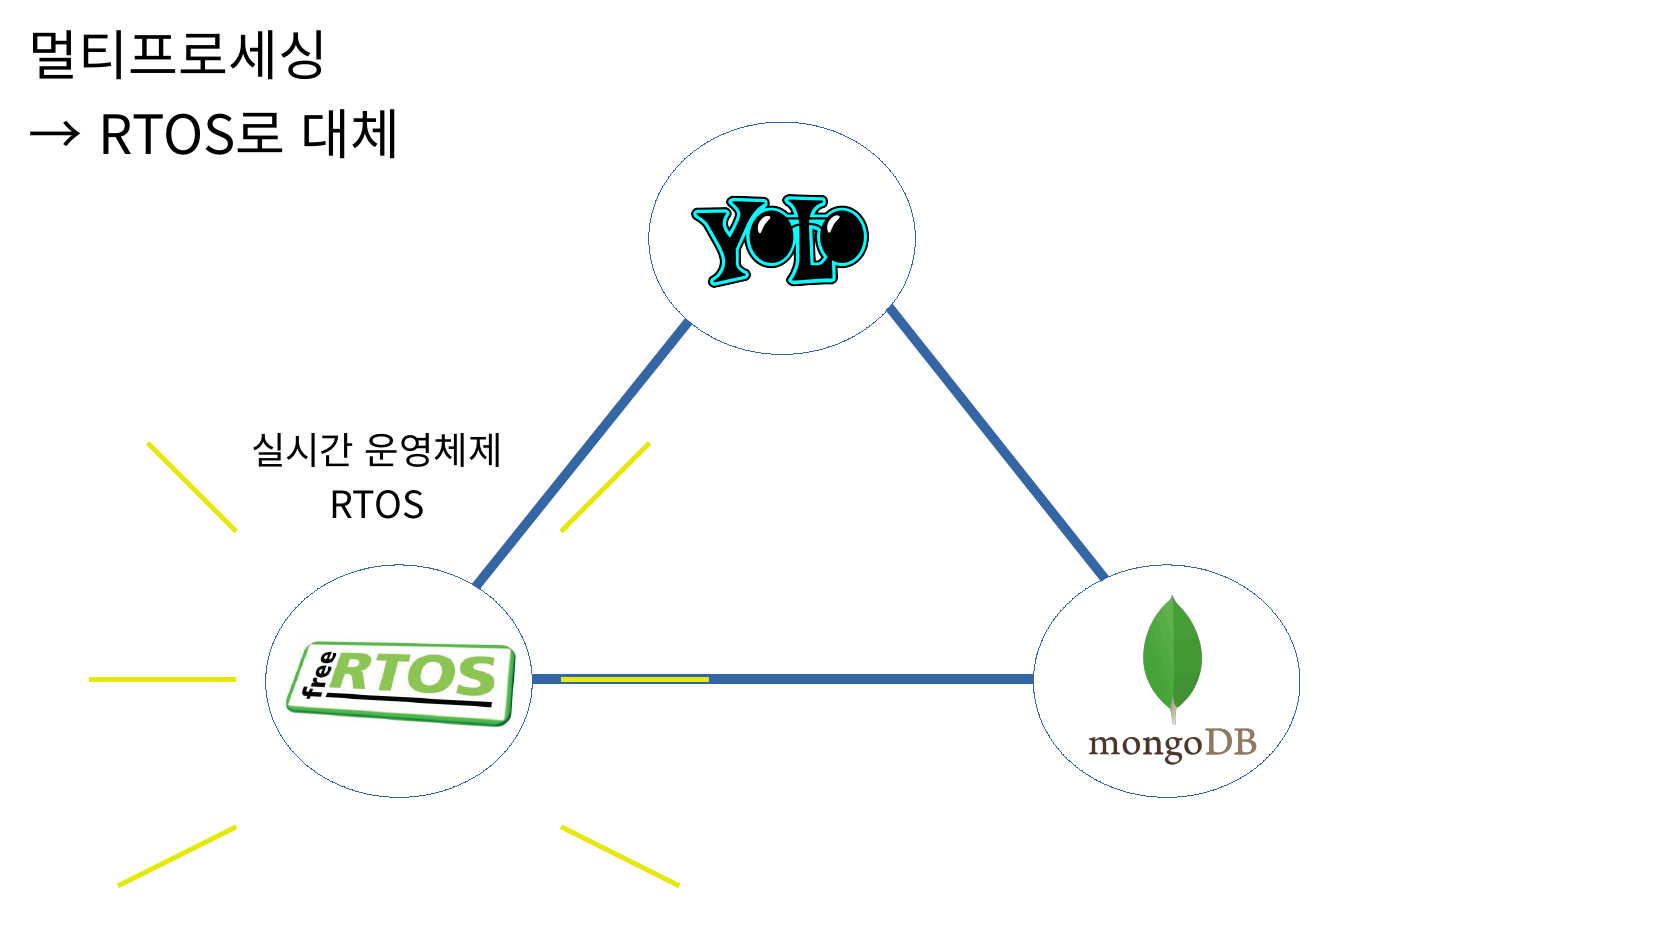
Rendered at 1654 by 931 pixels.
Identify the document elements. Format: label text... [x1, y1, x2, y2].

picture [284, 639, 518, 728]
text_box 실시간 운영체제 RTOS [236, 413, 518, 537]
title 멀티프로세싱 → RTOS로 대체 [28, 5, 649, 178]
picture [1083, 590, 1262, 769]
picture [691, 194, 869, 288]
